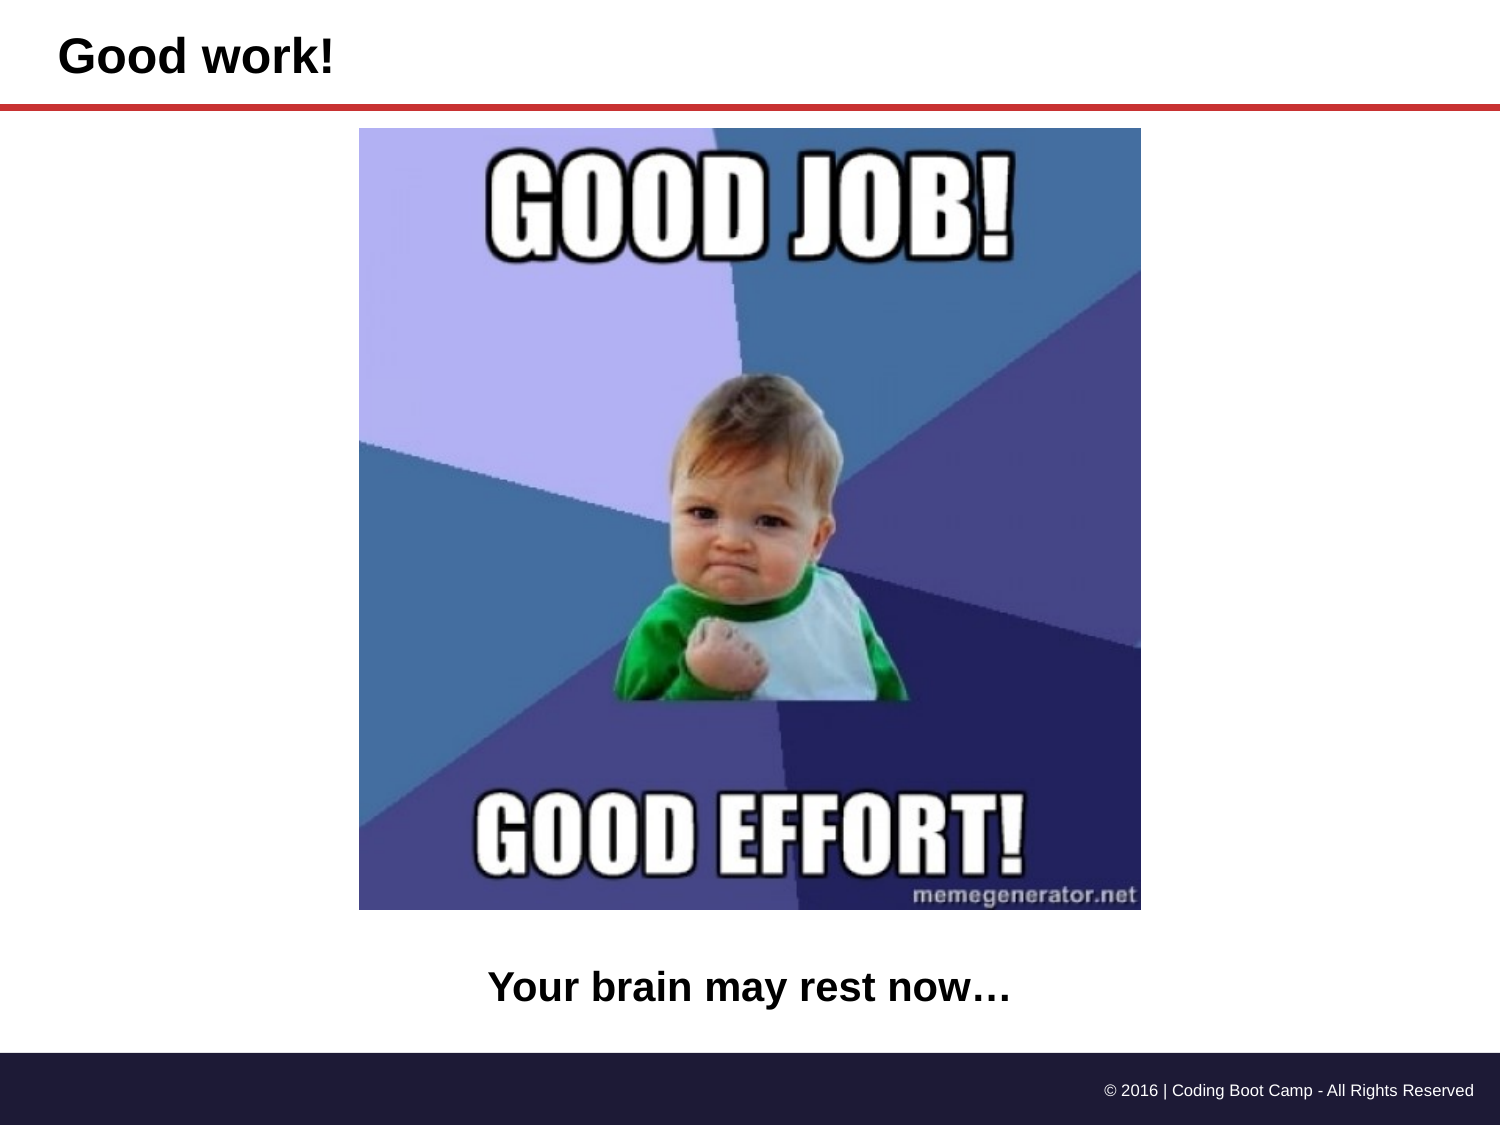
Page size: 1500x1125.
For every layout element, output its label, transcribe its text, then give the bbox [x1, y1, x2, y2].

text_box Your brain may rest now… [374, 952, 1125, 1018]
picture [359, 128, 1141, 910]
text_box Good work! [50, 16, 913, 91]
